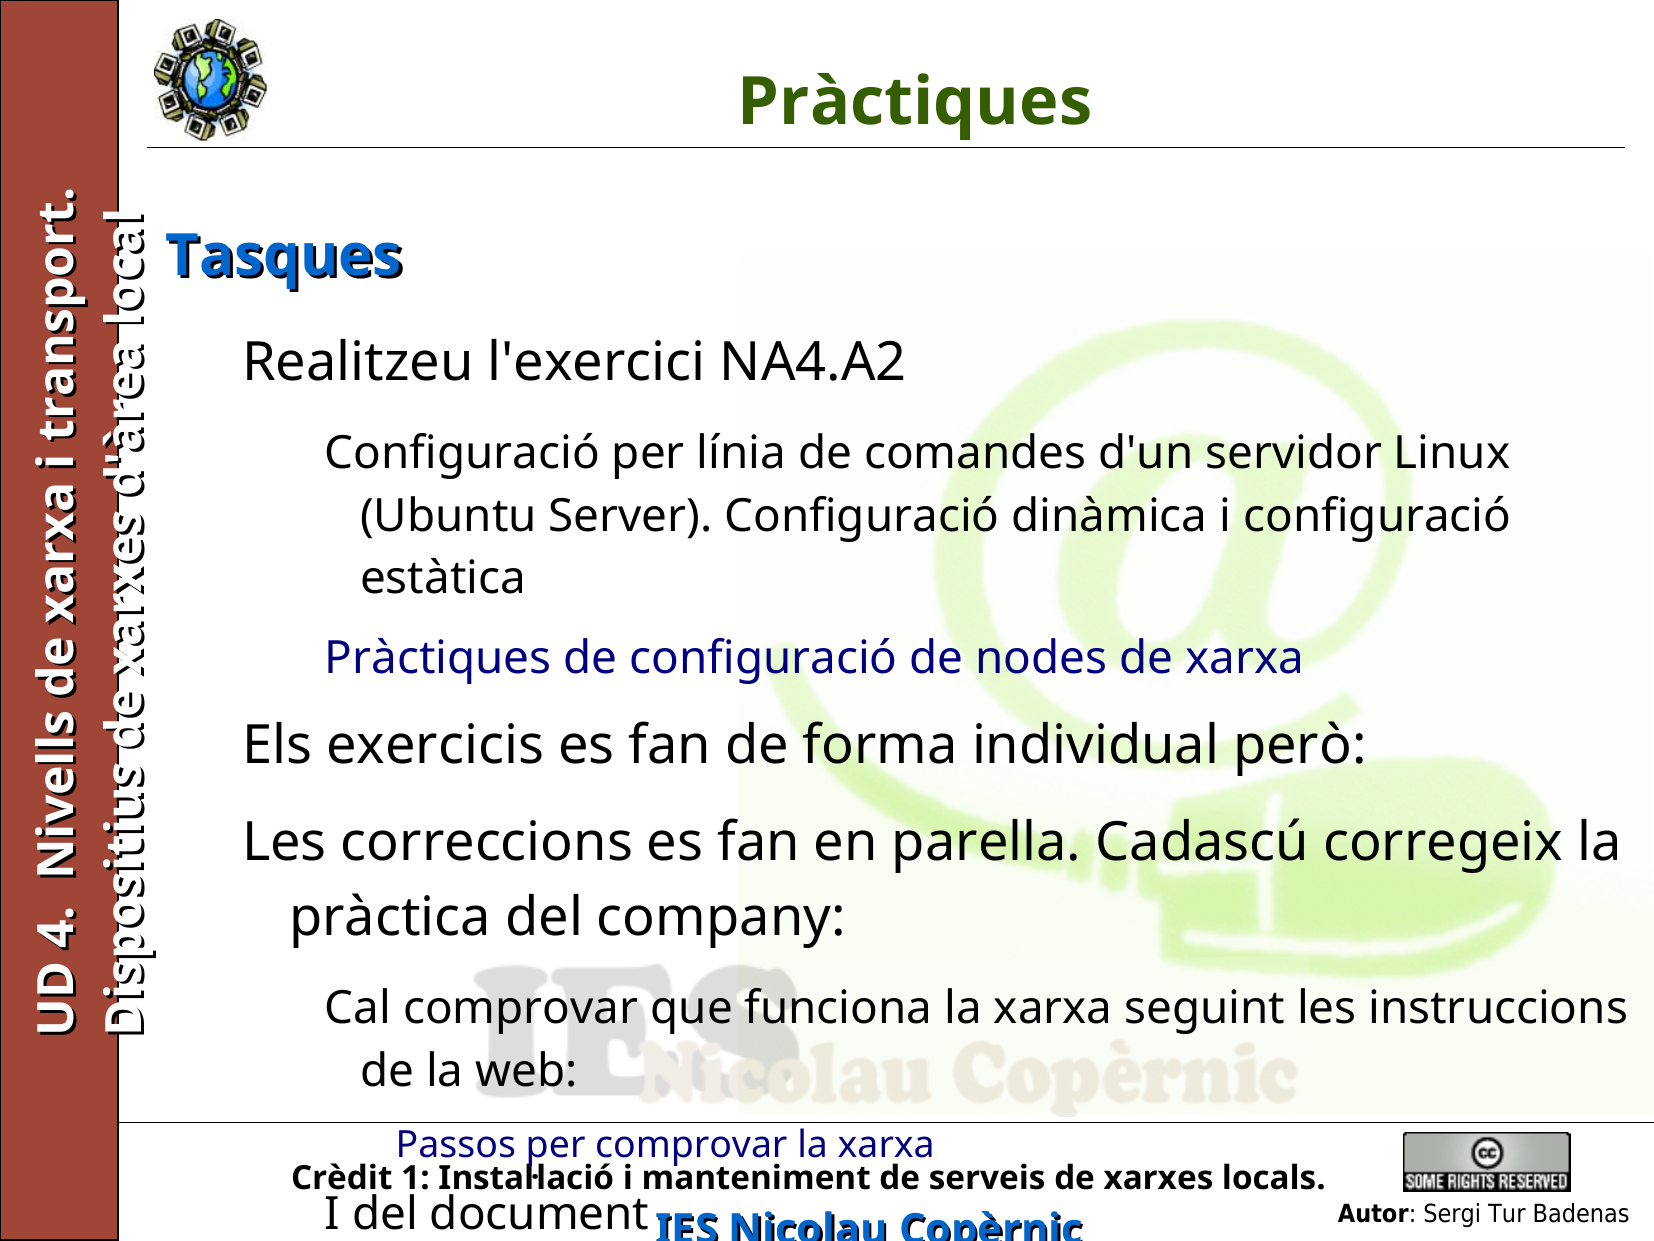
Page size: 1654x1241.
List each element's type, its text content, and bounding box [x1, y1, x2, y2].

picture [154, 19, 268, 142]
title Pràctiques [165, 56, 1654, 141]
picture [1403, 1132, 1571, 1192]
list Tasques Realitzeu l'exercici NA4.A2 Configuració per línia de comandes d'un servidor Linux (Ubuntu Server). Configuració dinàmica i configuració estàtica Pràctiques de configuració de nodes de xarxa Els exercicis es fan de forma individual però: Les correccions es fan en parella. Cadascú corregeix la pràctica del company: Cal comprovar que funciona la xarxa seguint les instruccions de la web: Passos per comprovar la xarxa I del document Comprovació d'errors de xarxa Si teniu problemes consulteu l'annex 2 (FAQ) [147, 213, 1636, 1088]
picture [466, 252, 1654, 1117]
